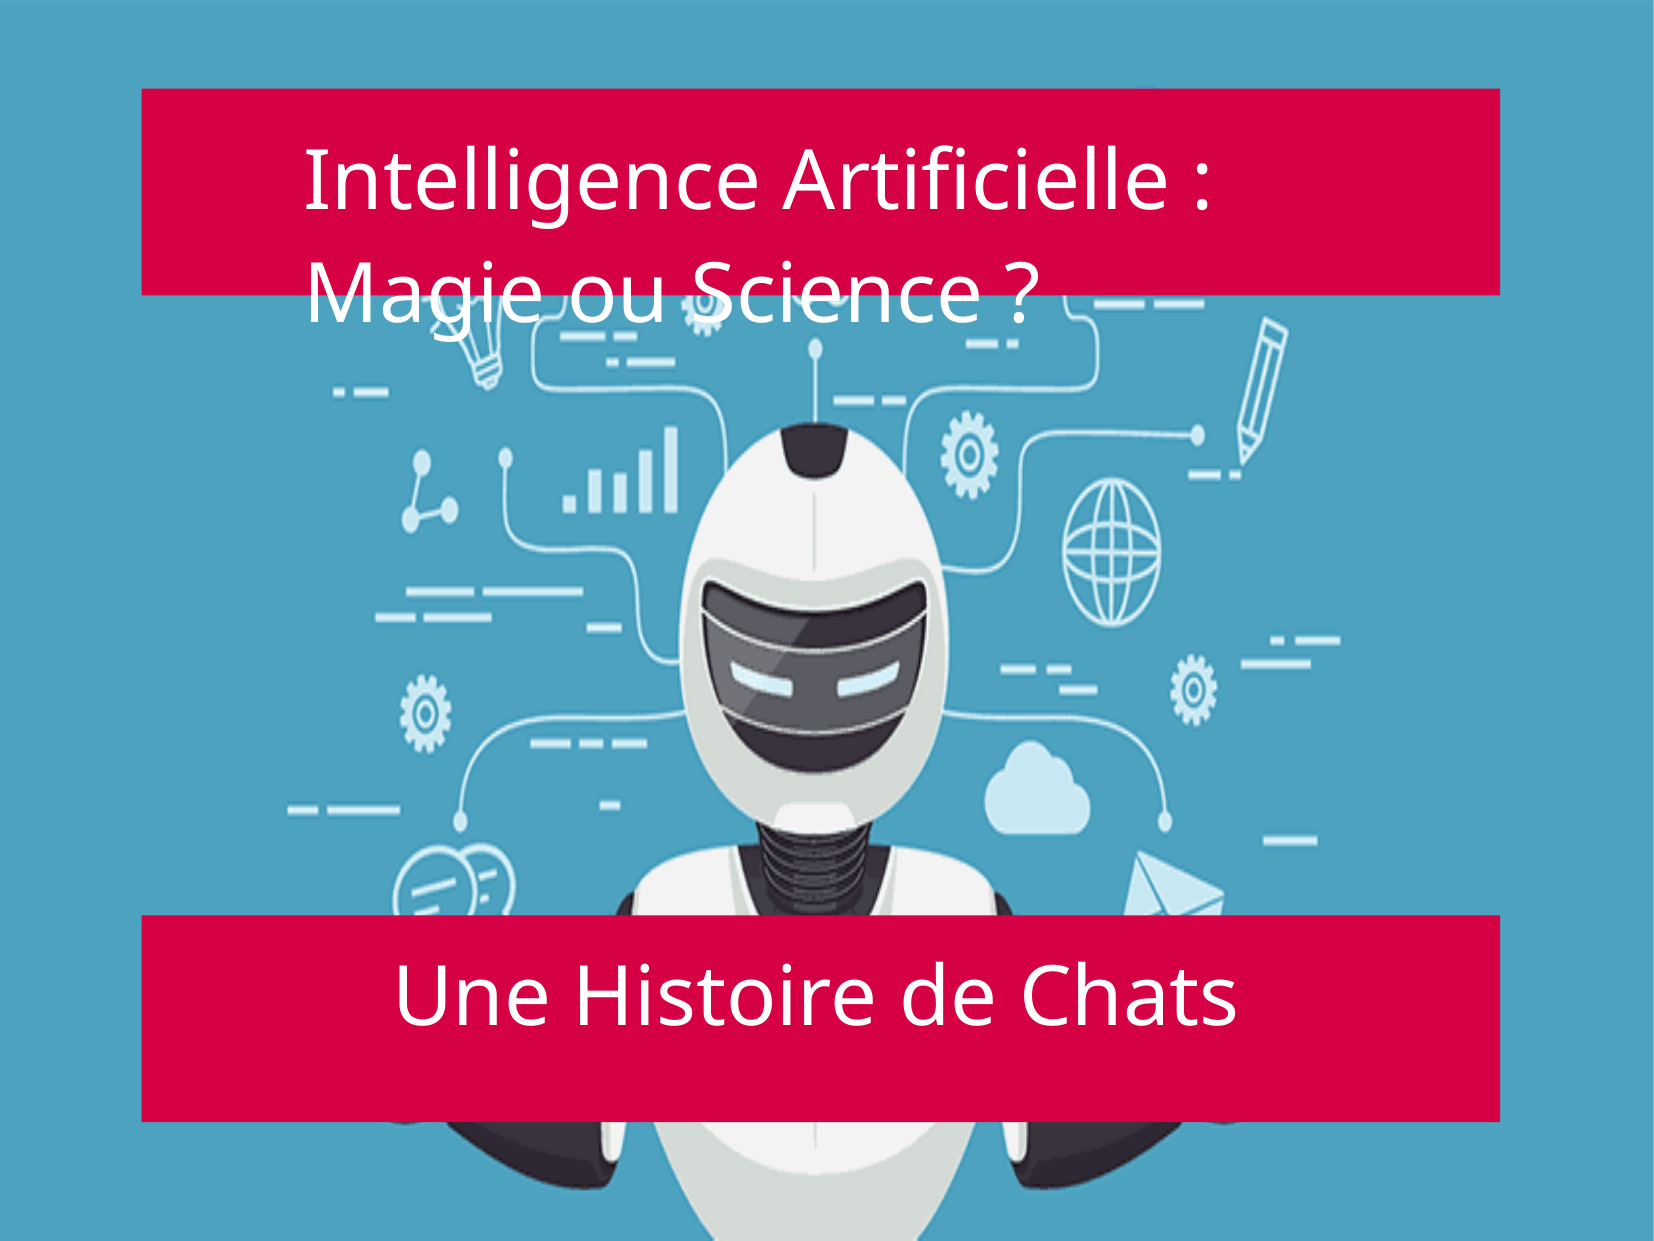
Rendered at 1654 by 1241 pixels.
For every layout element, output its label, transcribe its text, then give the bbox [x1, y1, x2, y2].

picture [0, 0, 1654, 1241]
title Une Histoire de Chats [392, 901, 1609, 1050]
title Intelligence Artificielle : Magie ou Science ? [303, 120, 1521, 269]
